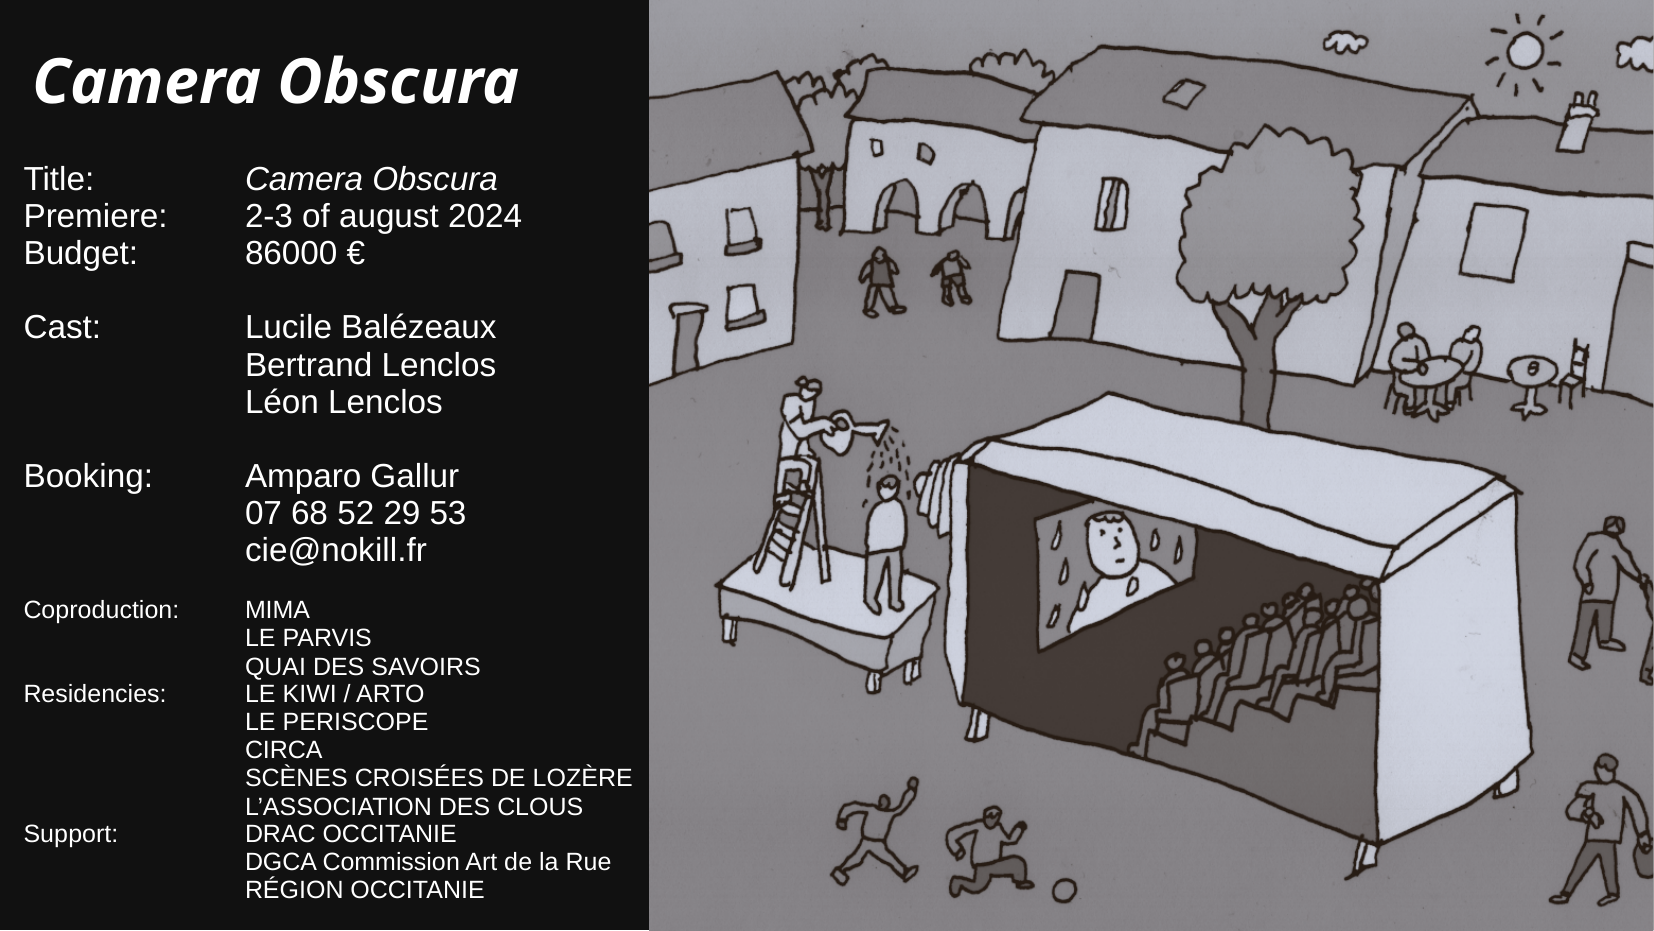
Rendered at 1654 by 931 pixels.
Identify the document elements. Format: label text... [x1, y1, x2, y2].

text_box Camera Obscura [17, 29, 609, 148]
text_box Title: Camera Obscura Premiere: 2-3 of august 2024 Budget: 86000 € Cast: Lucile Balézeaux Bertrand Lenclos Léon Lenclos Booking: Amparo Gallur 07 68 52 29 53 cie@nokill.fr Coproduction: MIMA LE PARVIS QUAI DES SAVOIRS Residencies: LE KIWI / ARTO LE PERISCOPE CIRCA SCÈNES CROISÉES DE LOZÈRE L’ASSOCIATION DES CLOUS Support: DRAC OCCITANIE DGCA Commission Art de la Rue RÉGION OCCITANIE [8, 153, 1642, 912]
picture [649, 0, 1654, 931]
